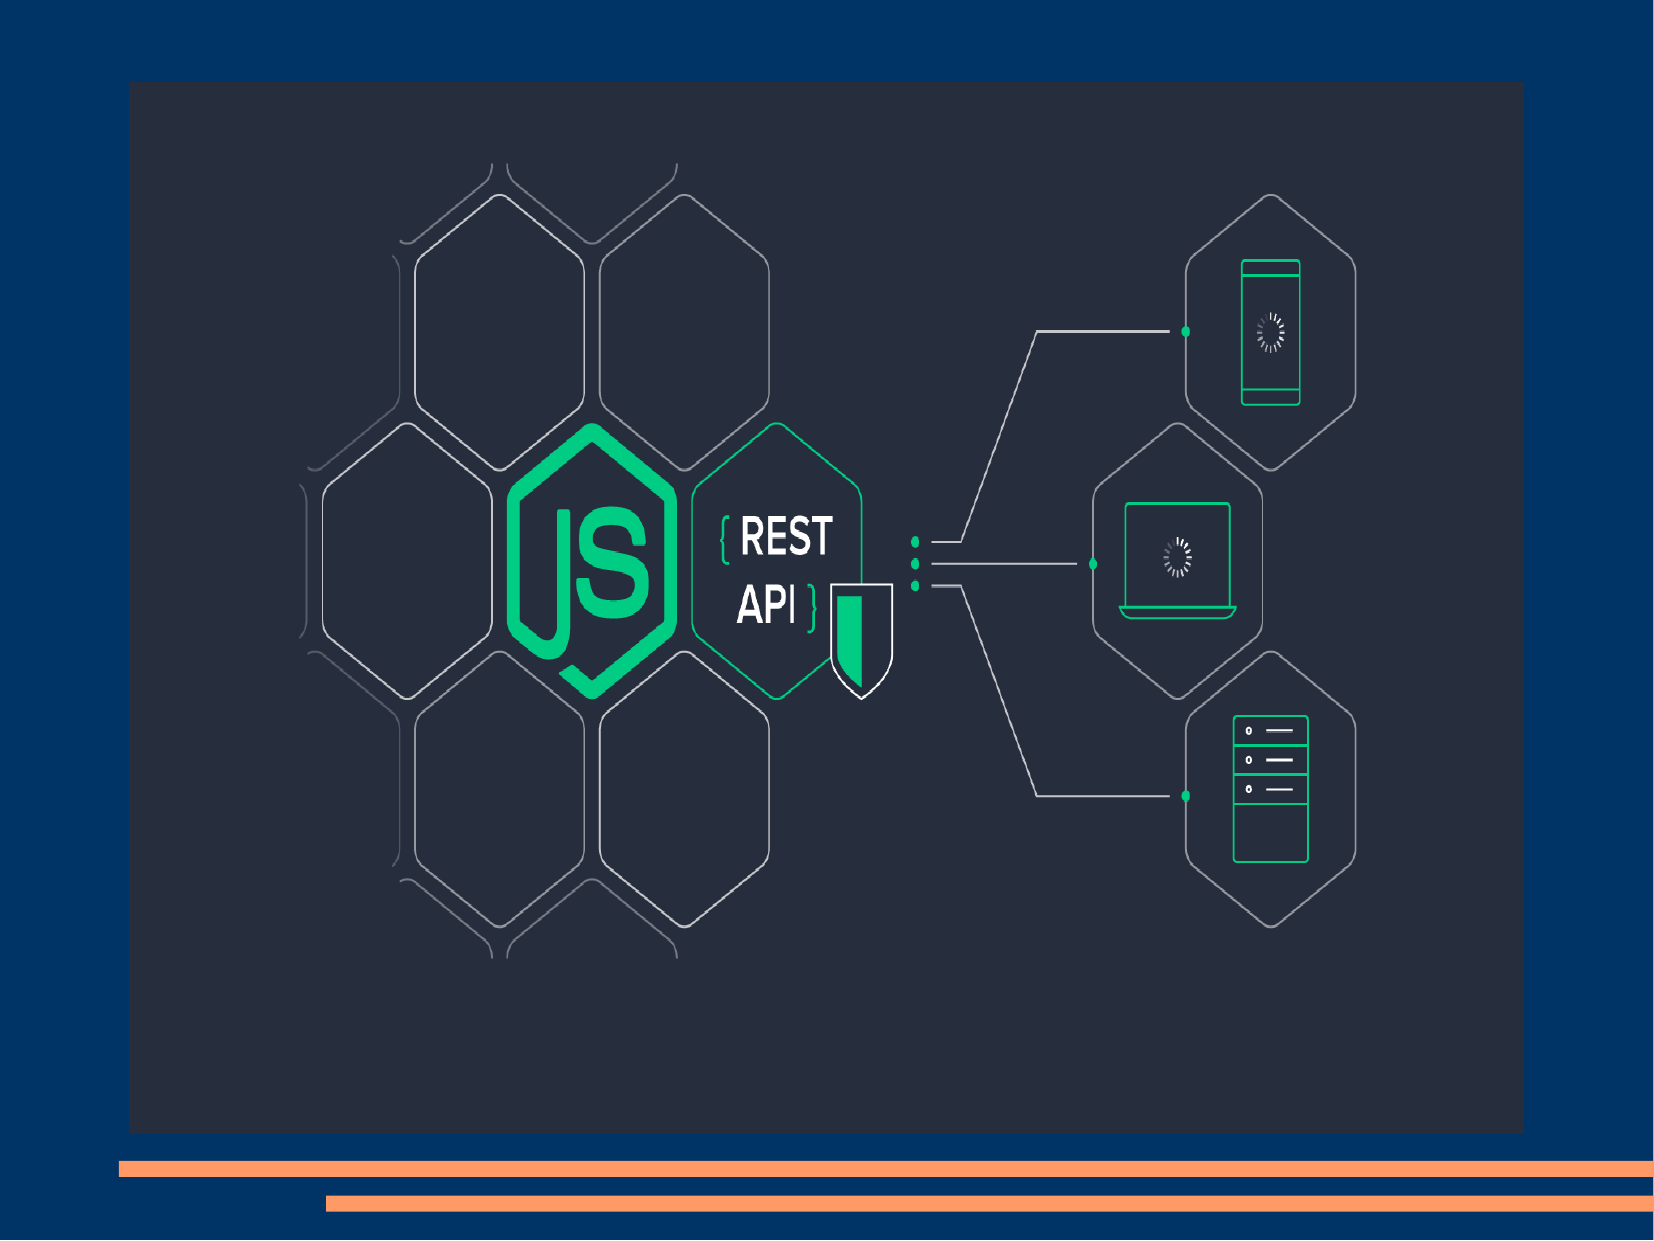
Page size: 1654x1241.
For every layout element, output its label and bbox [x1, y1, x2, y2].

picture [129, 82, 1524, 1134]
